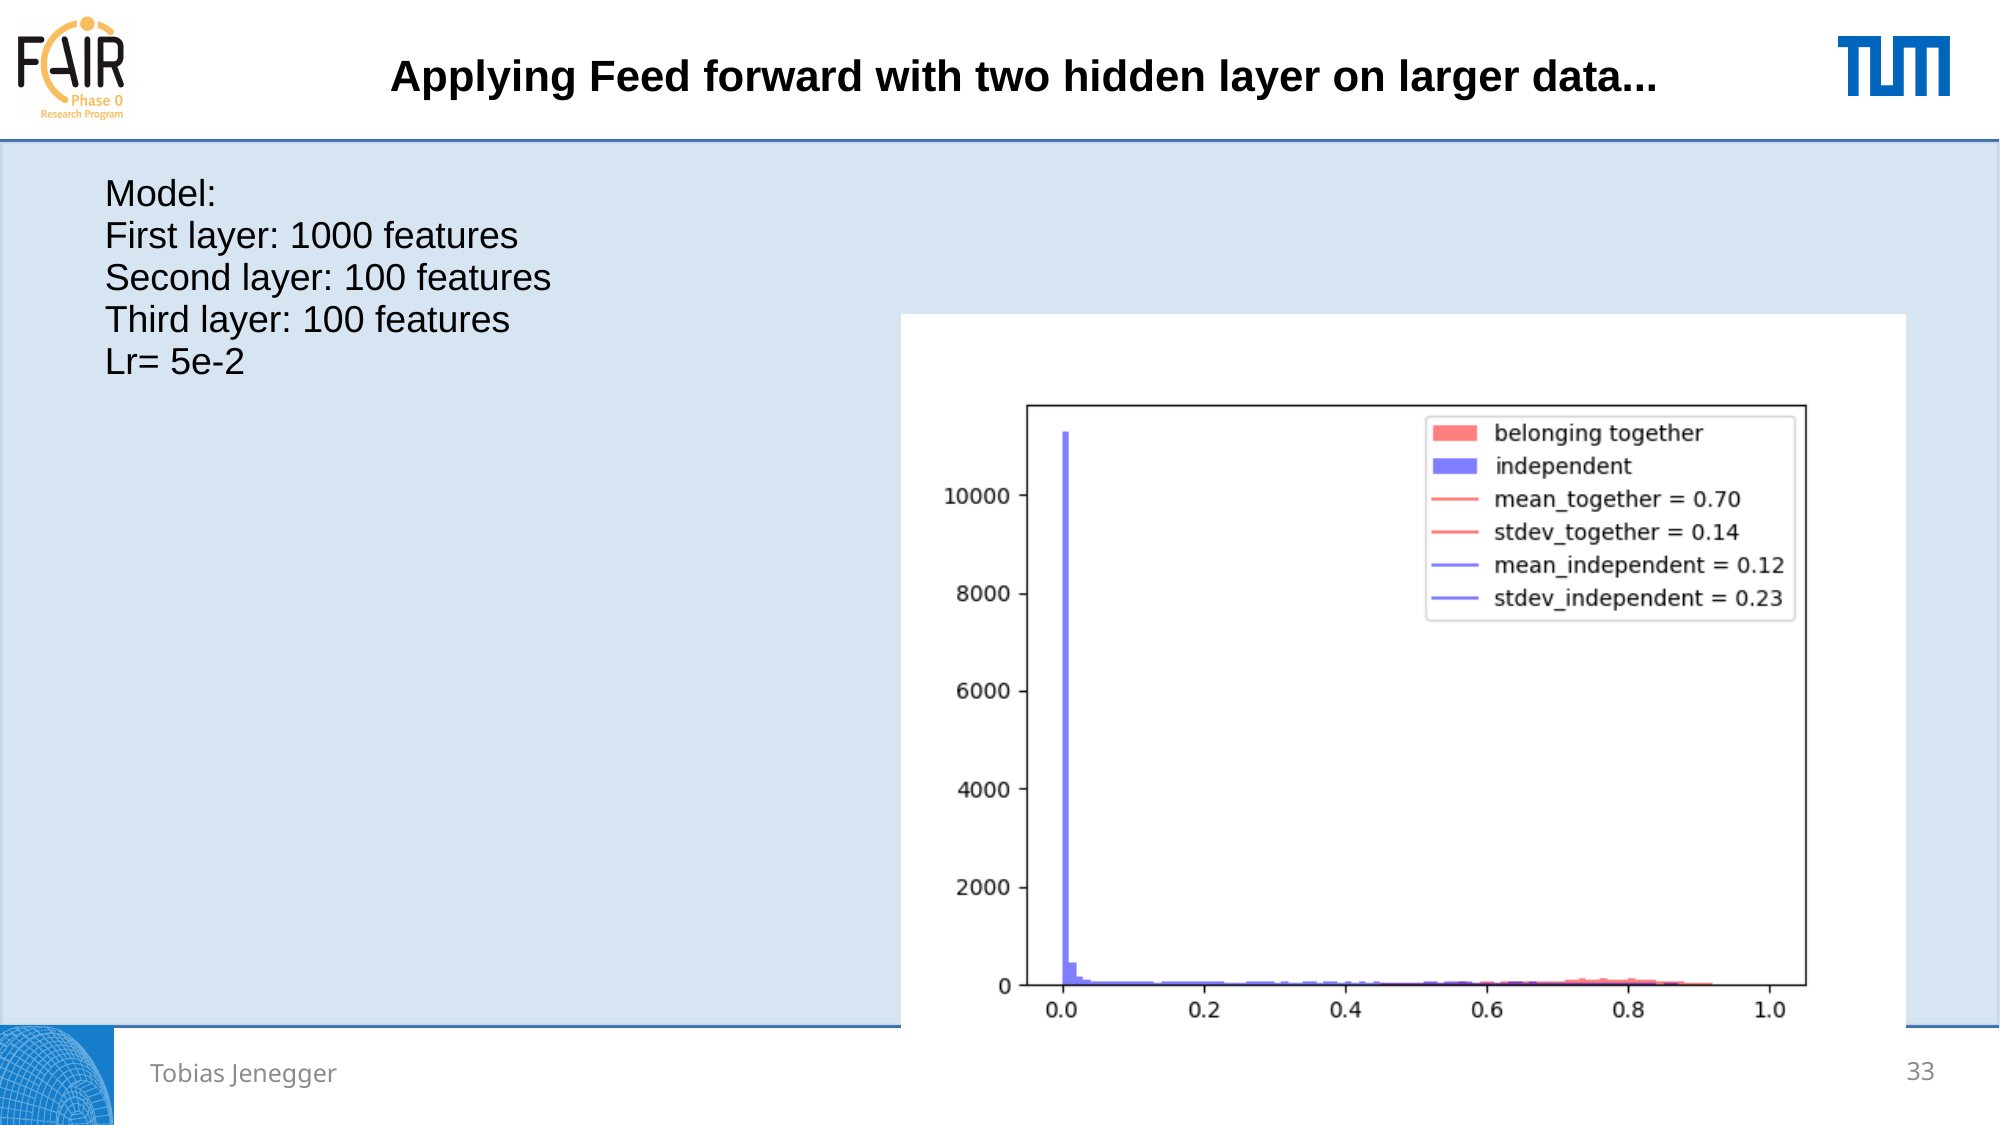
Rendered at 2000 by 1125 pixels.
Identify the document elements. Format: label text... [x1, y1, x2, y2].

picture [1838, 36, 1950, 96]
picture [15, 15, 142, 120]
picture [0, 314, 1906, 1125]
text_box Model: First layer: 1000 features Second layer: 100 features Third layer: 100 features Lr= 5e-2 [90, 164, 586, 390]
text_box Applying Feed forward with two hidden layer on larger data... [375, 45, 1756, 109]
